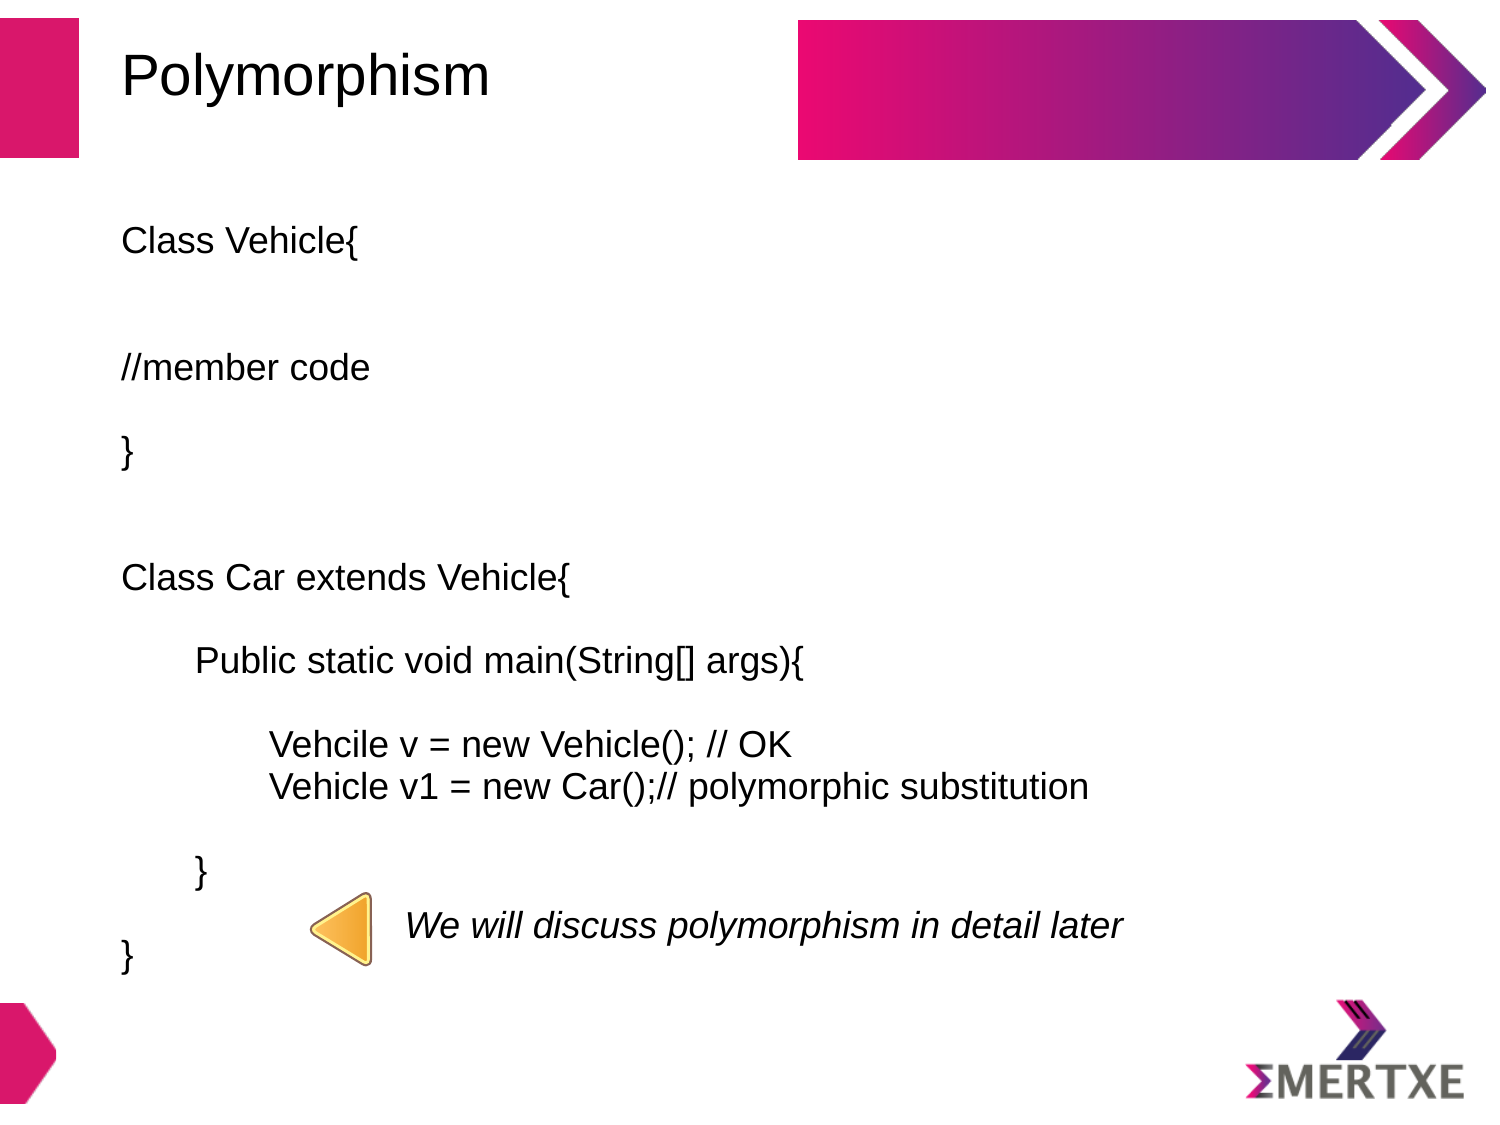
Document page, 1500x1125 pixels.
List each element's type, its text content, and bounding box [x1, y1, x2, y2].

picture [1245, 996, 1465, 1099]
text_box Polymorphism [106, 35, 756, 116]
text_box Class Vehicle{ //member code } Class Car extends Vehicle{ Public static void main(String[] args){ Vehcile v = new Vehicle(); // OK Vehicle v1 = new Car();// polymorphic substitution } } [106, 212, 1406, 984]
picture [798, 20, 1486, 160]
text_box We will discuss polymorphism in detail later [389, 897, 1300, 955]
picture [307, 888, 376, 971]
